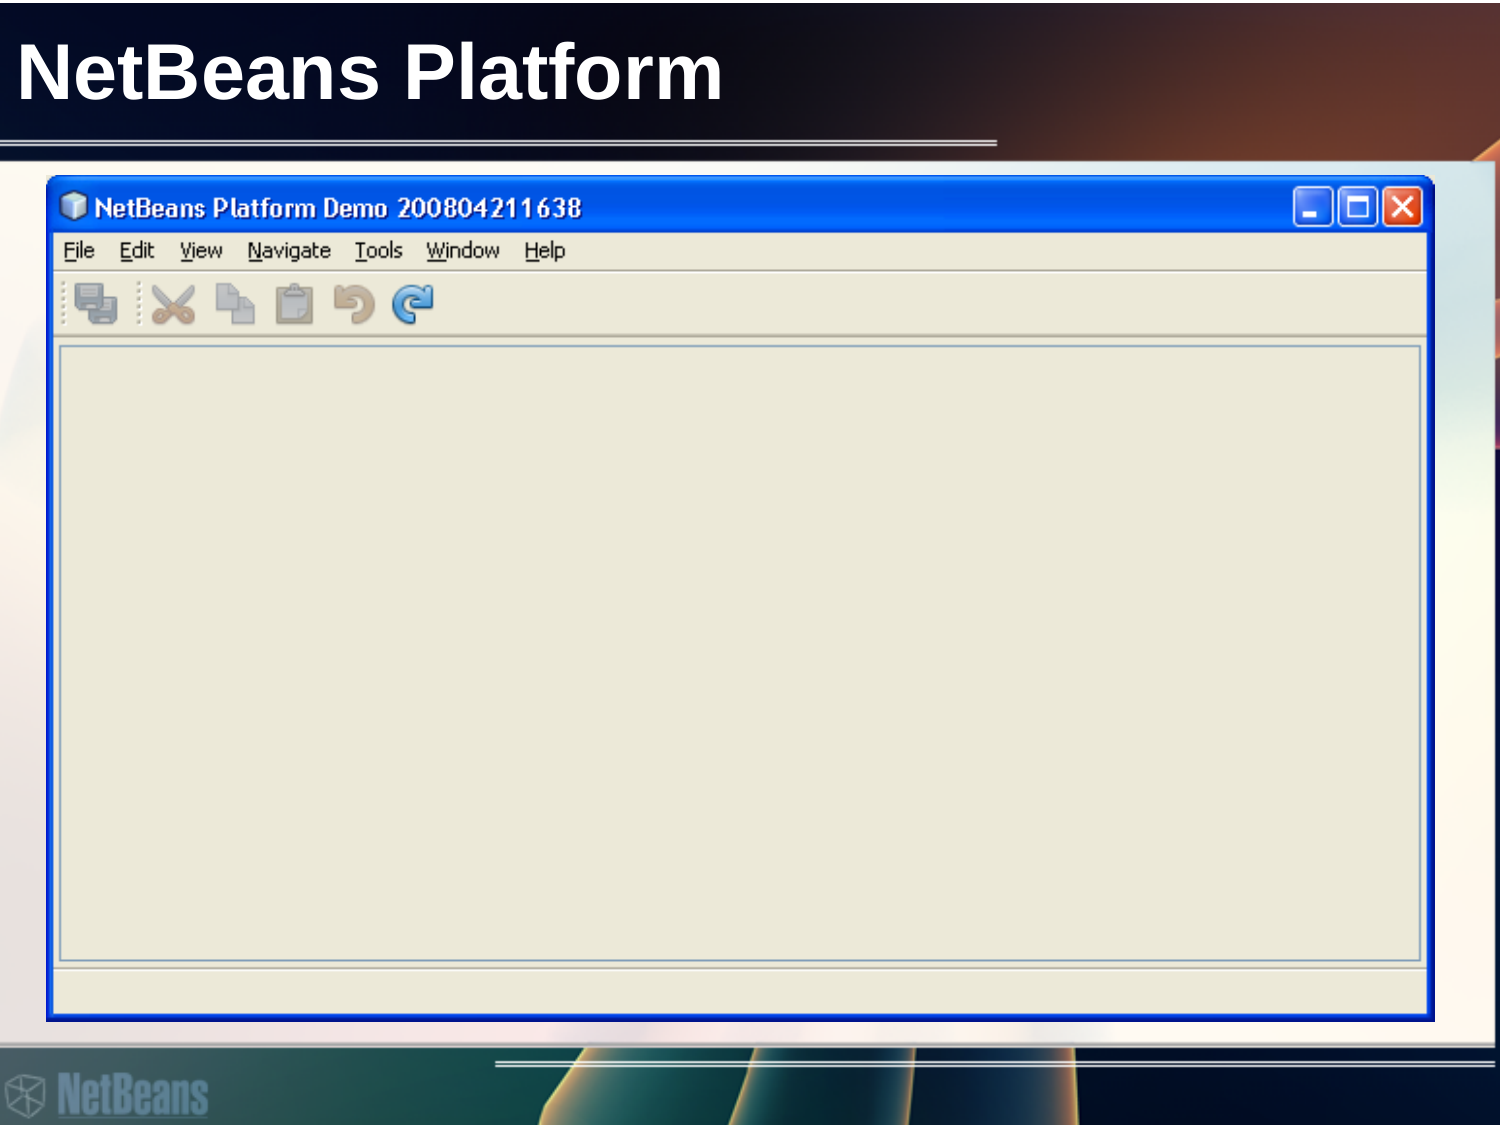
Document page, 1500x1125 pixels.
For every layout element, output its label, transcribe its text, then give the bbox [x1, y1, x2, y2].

title NetBeans Platform [16, 40, 1378, 145]
picture [0, 3, 1500, 1125]
